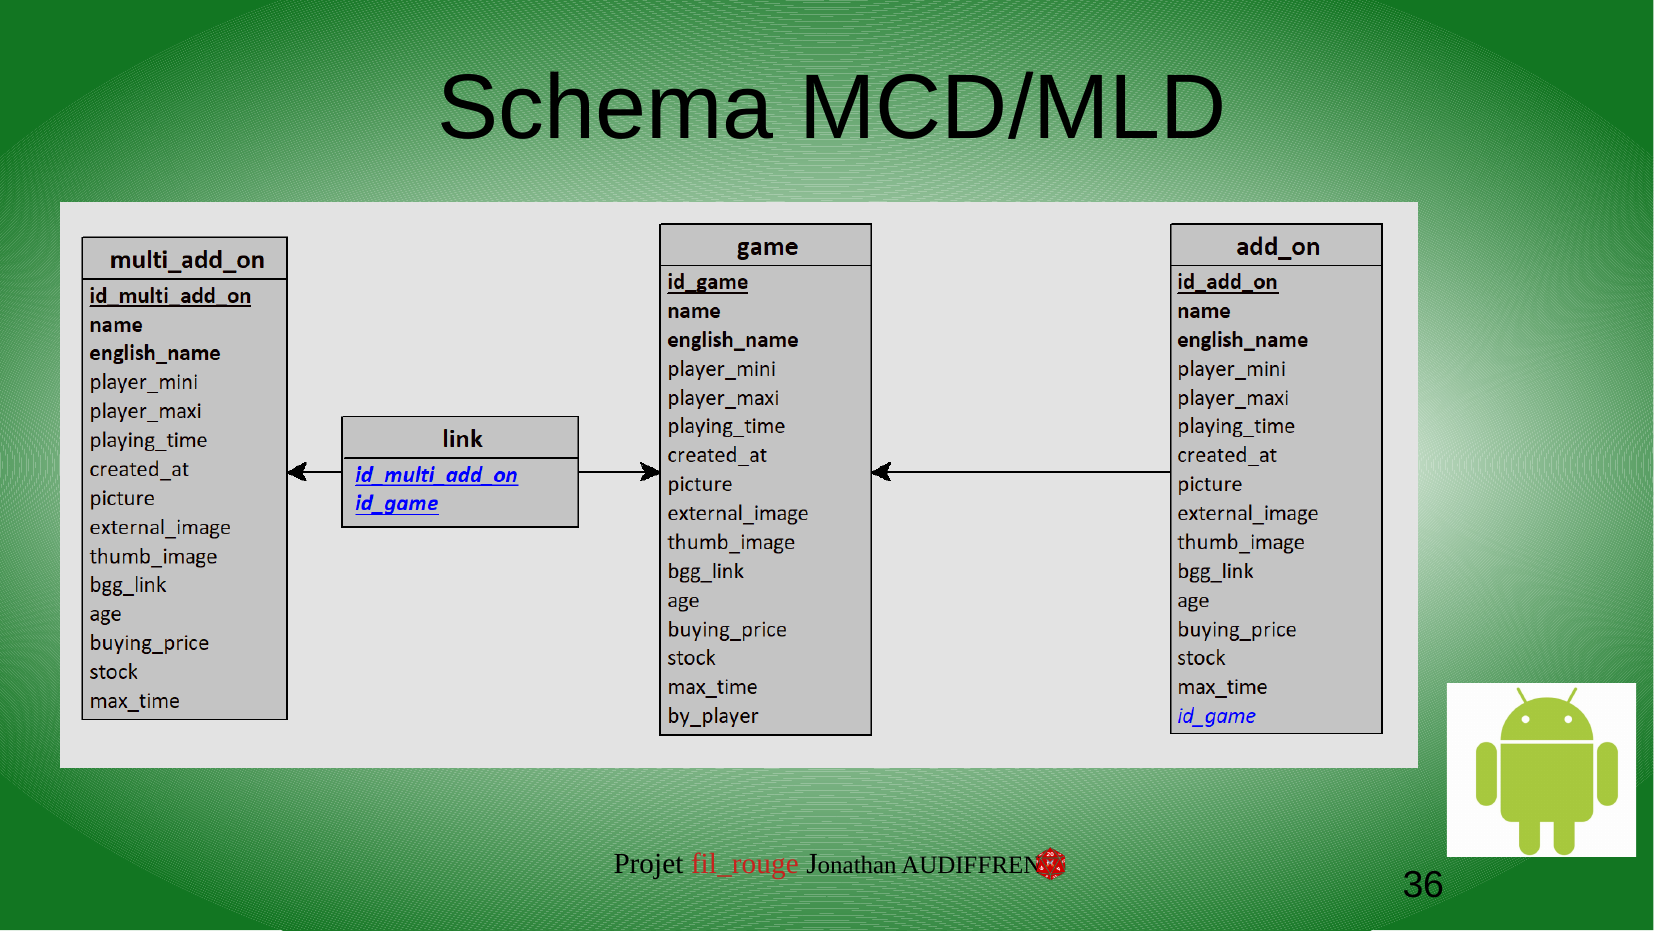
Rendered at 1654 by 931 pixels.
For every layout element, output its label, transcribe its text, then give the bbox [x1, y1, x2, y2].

picture [1033, 847, 1067, 881]
picture [1446, 683, 1637, 857]
picture [60, 202, 1418, 768]
title Schema MCD/MLD [88, 29, 1577, 185]
